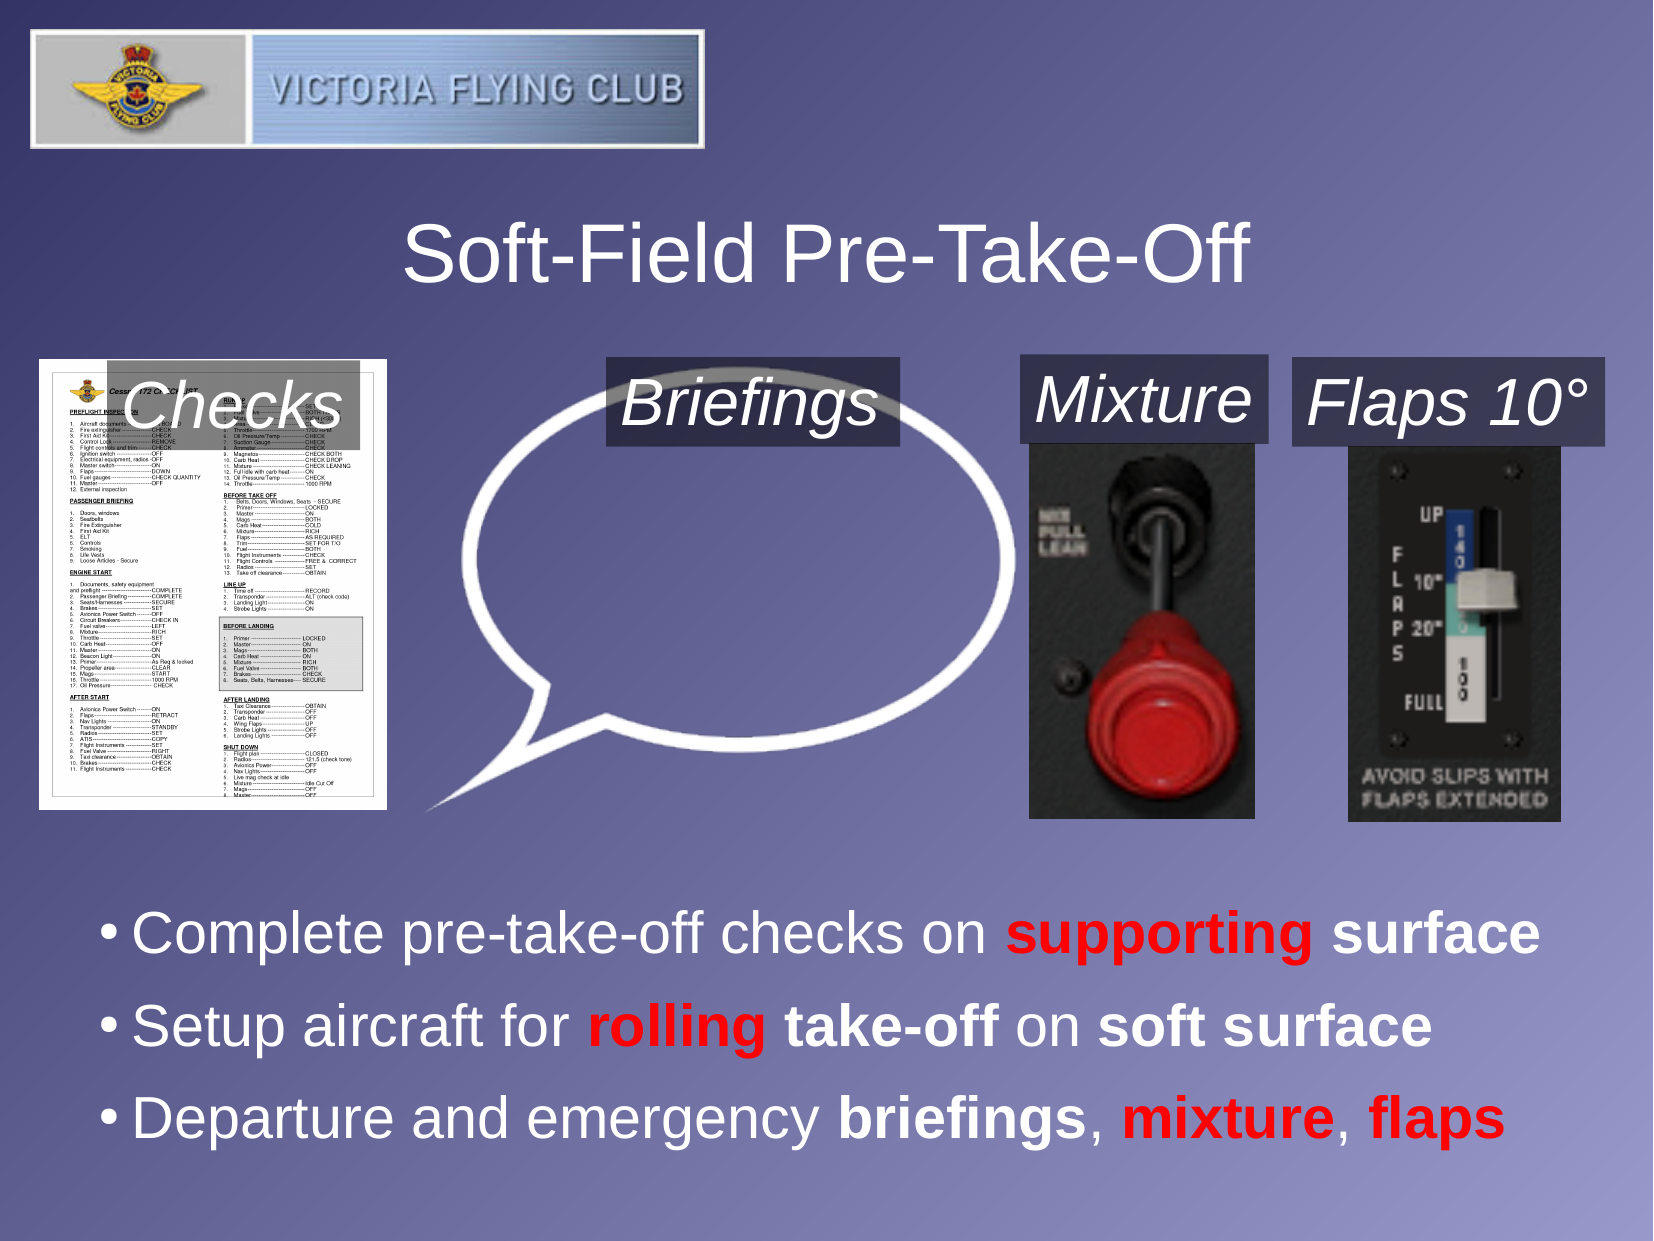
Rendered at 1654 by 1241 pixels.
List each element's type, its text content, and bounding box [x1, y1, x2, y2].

picture [30, 29, 705, 149]
text_box Checks [107, 360, 361, 451]
text_box Flaps 10° [1292, 357, 1606, 447]
picture [39, 359, 387, 811]
title Soft-Field Pre-Take-Off [82, 150, 1571, 358]
picture [405, 354, 1255, 826]
text_box Mixture [1020, 354, 1269, 444]
picture [1348, 447, 1561, 822]
text_box Briefings [606, 357, 901, 447]
list Complete pre-take-off checks on supporting surface Setup aircraft for rolling take-off on soft surface Departure and emergency briefings, mixture, flaps [82, 900, 1571, 1201]
